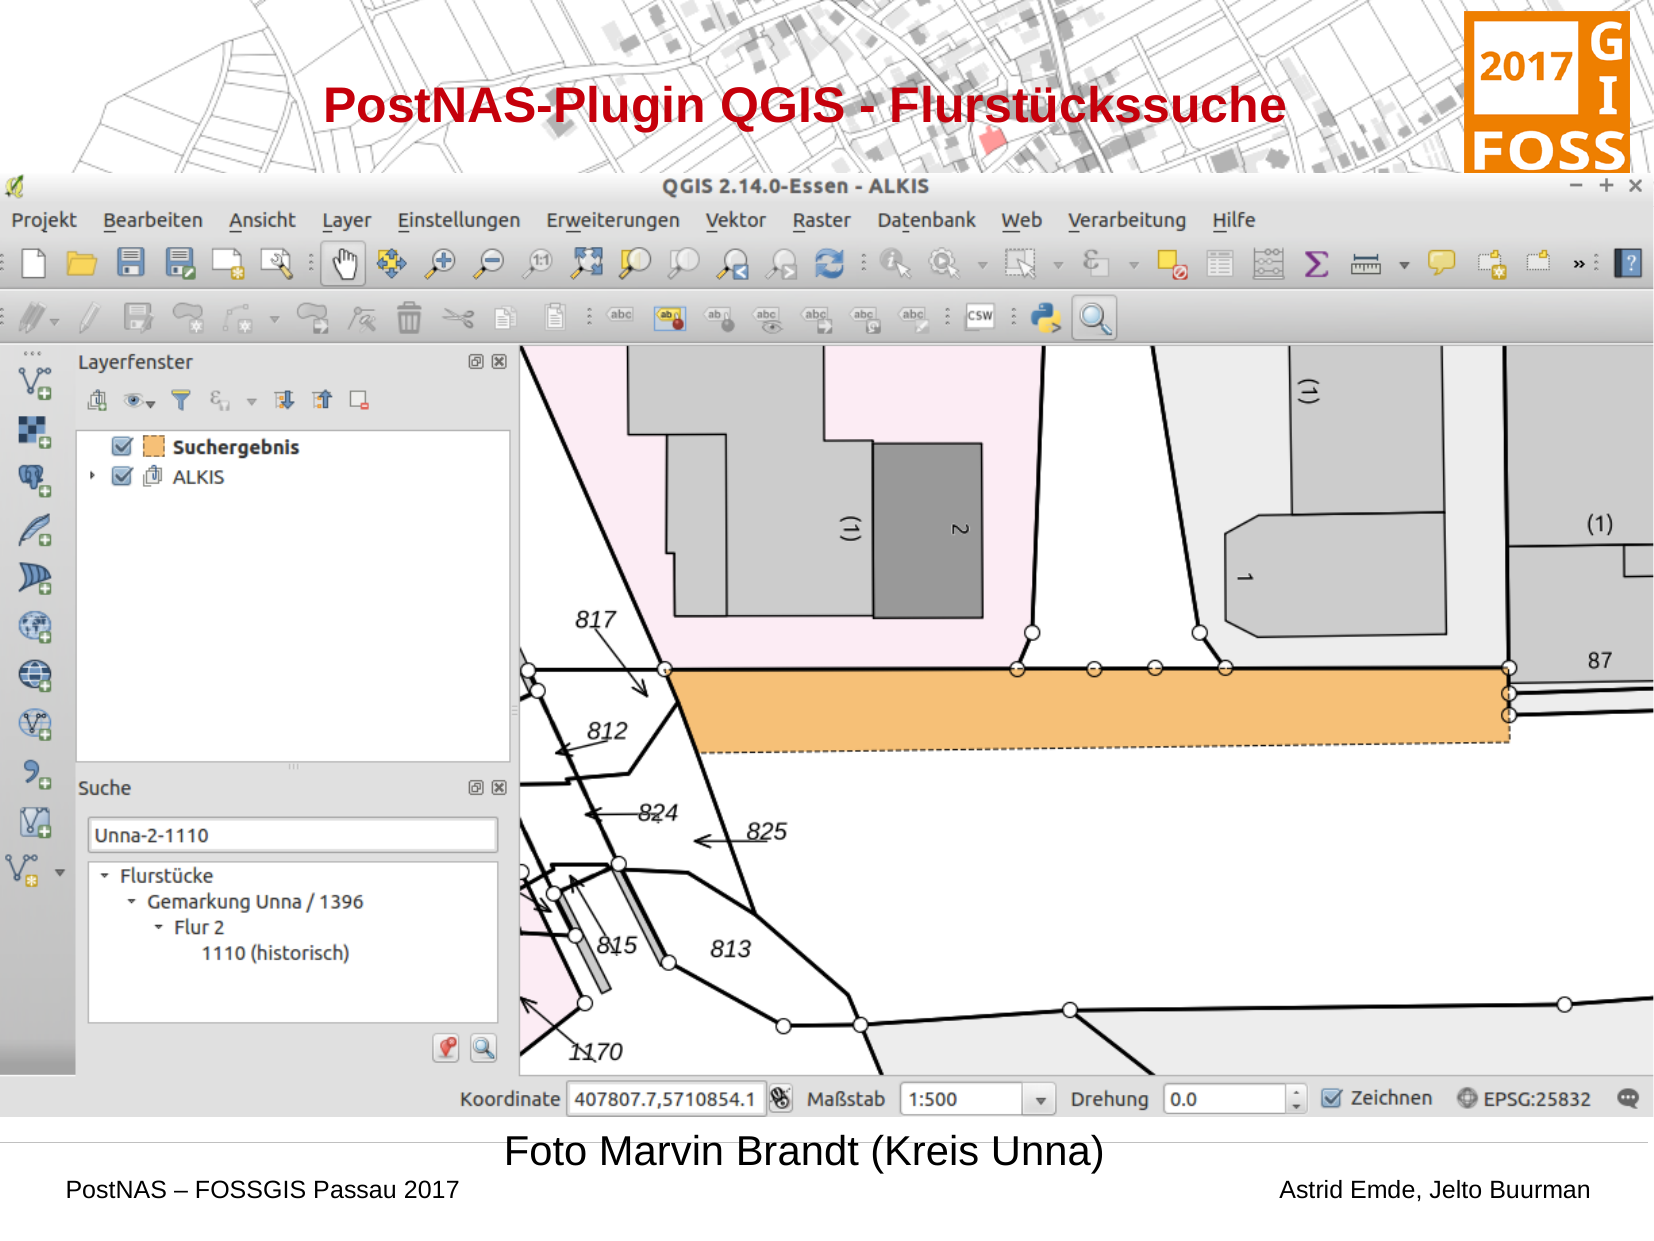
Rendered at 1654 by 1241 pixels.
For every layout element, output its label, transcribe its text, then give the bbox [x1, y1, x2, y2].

picture [0, 173, 1654, 1117]
picture [1464, 11, 1630, 69]
text_box PostNAS-Plugin QGIS - Flurstückssuche Foto Marvin Brandt (Kreis Unna) [154, 69, 1654, 173]
